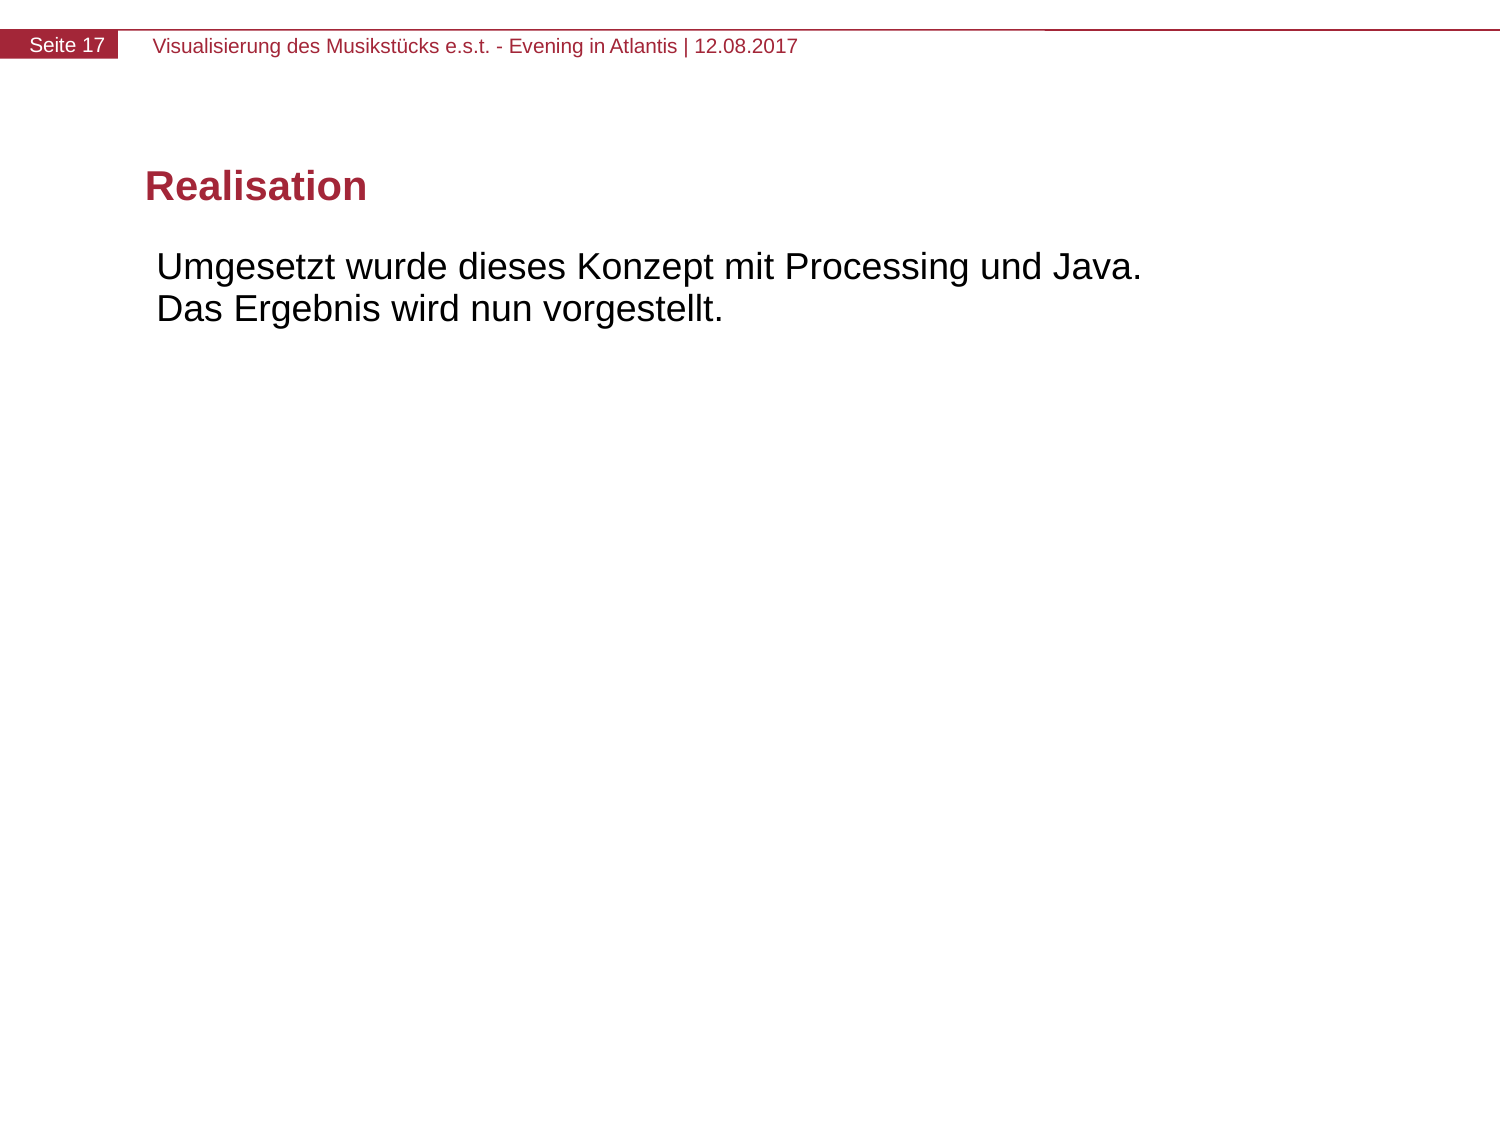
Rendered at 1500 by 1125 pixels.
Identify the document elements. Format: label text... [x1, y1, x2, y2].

title Realisation [129, 129, 1410, 238]
text_box Umgesetzt wurde dieses Konzept mit Processing und Java. Das Ergebnis wird nun vorgestellt. [141, 237, 1418, 337]
